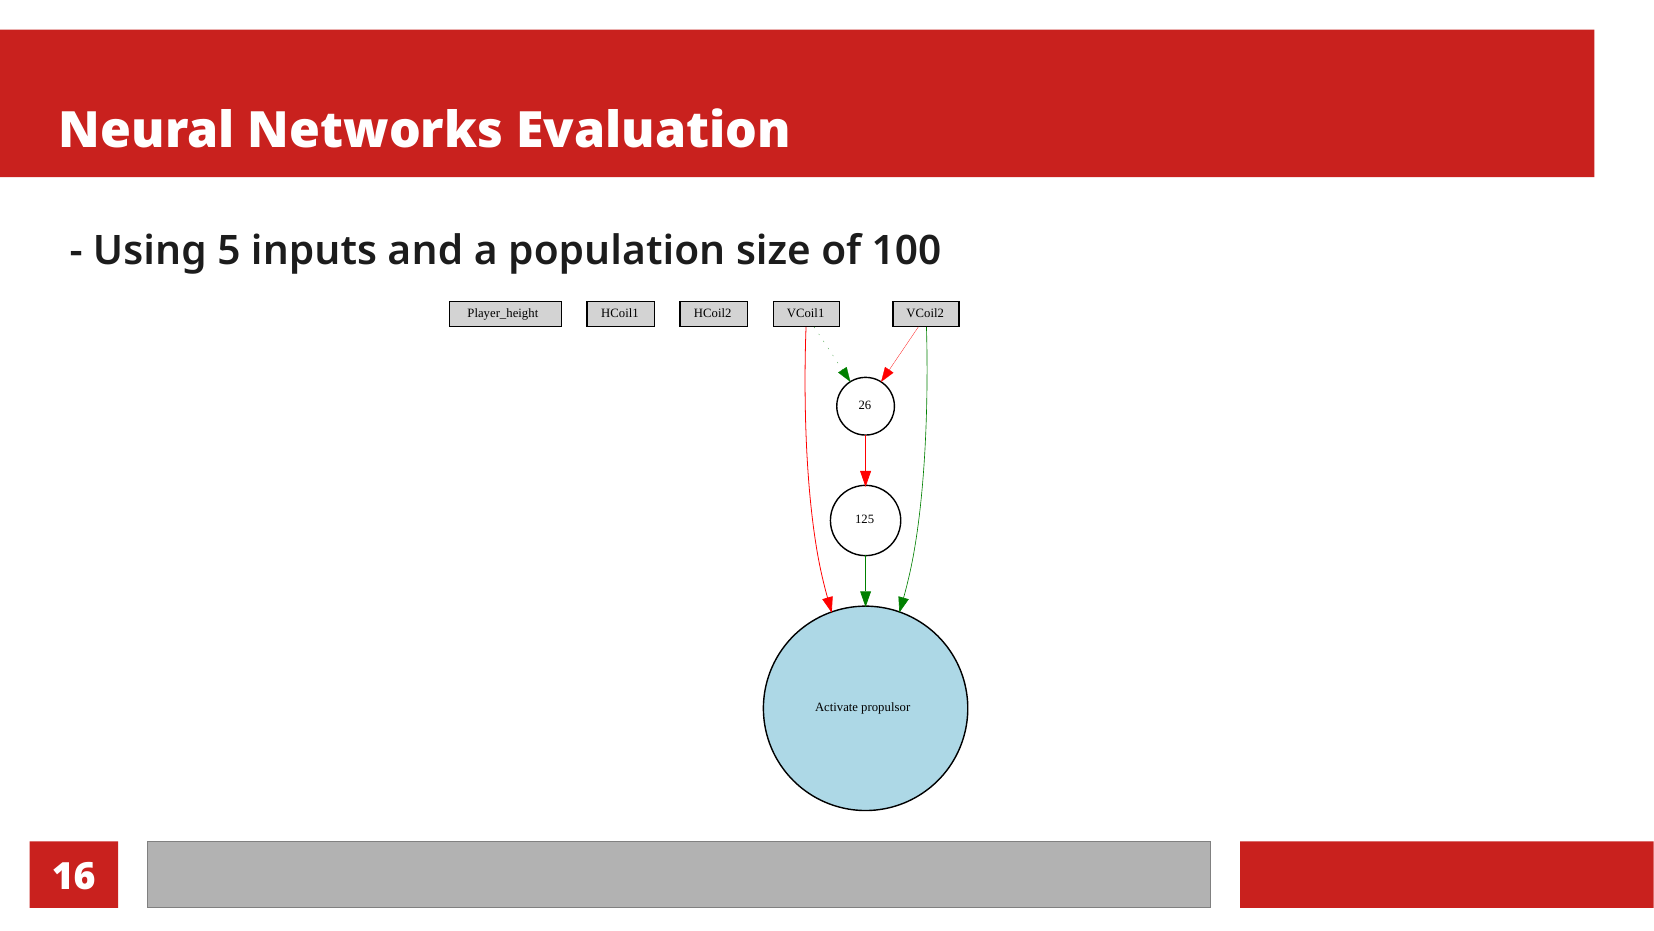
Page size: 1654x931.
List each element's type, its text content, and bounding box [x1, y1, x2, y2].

title Neural Networks Evaluation [59, 44, 1595, 163]
list - Using 5 inputs and a population size of 100 [59, 221, 1329, 443]
picture [442, 295, 975, 817]
